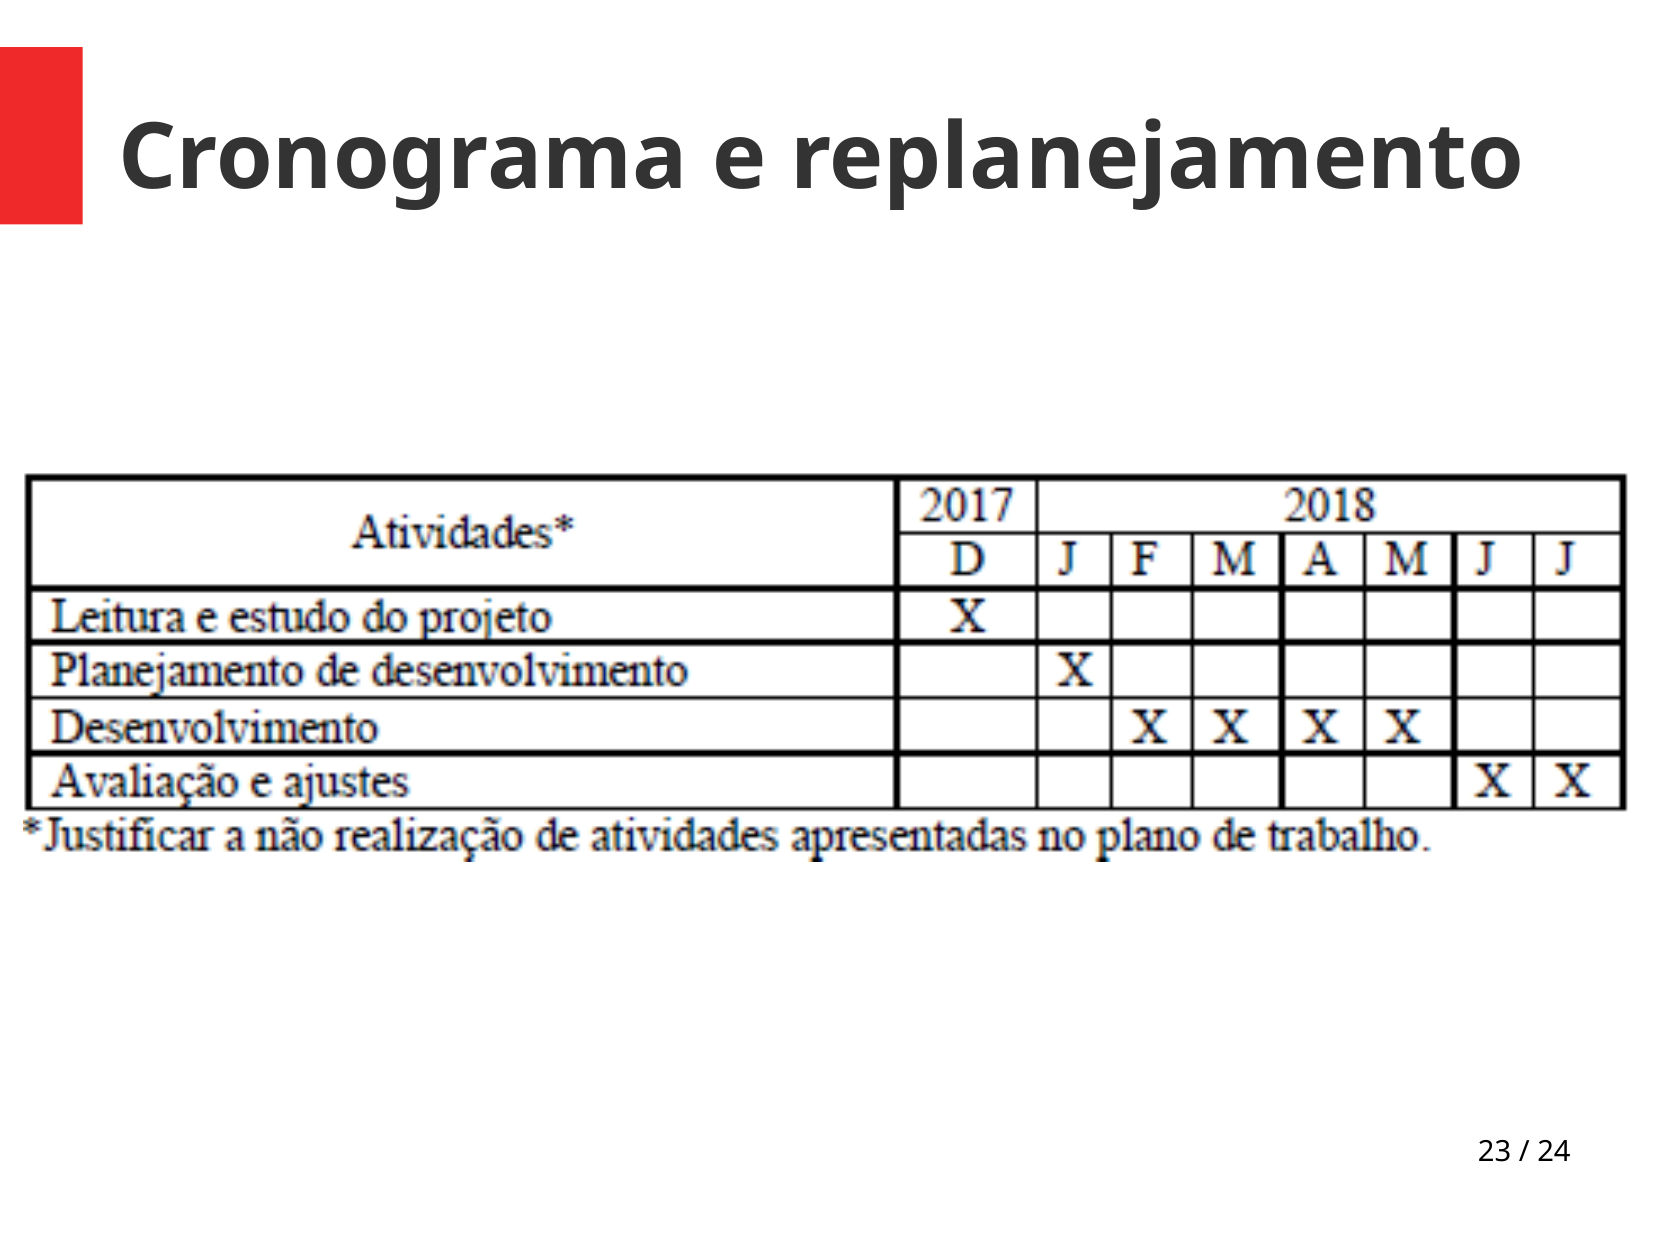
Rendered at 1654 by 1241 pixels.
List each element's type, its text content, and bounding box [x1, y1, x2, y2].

title Cronograma e replanejamento [118, 49, 1571, 257]
picture [23, 472, 1631, 862]
